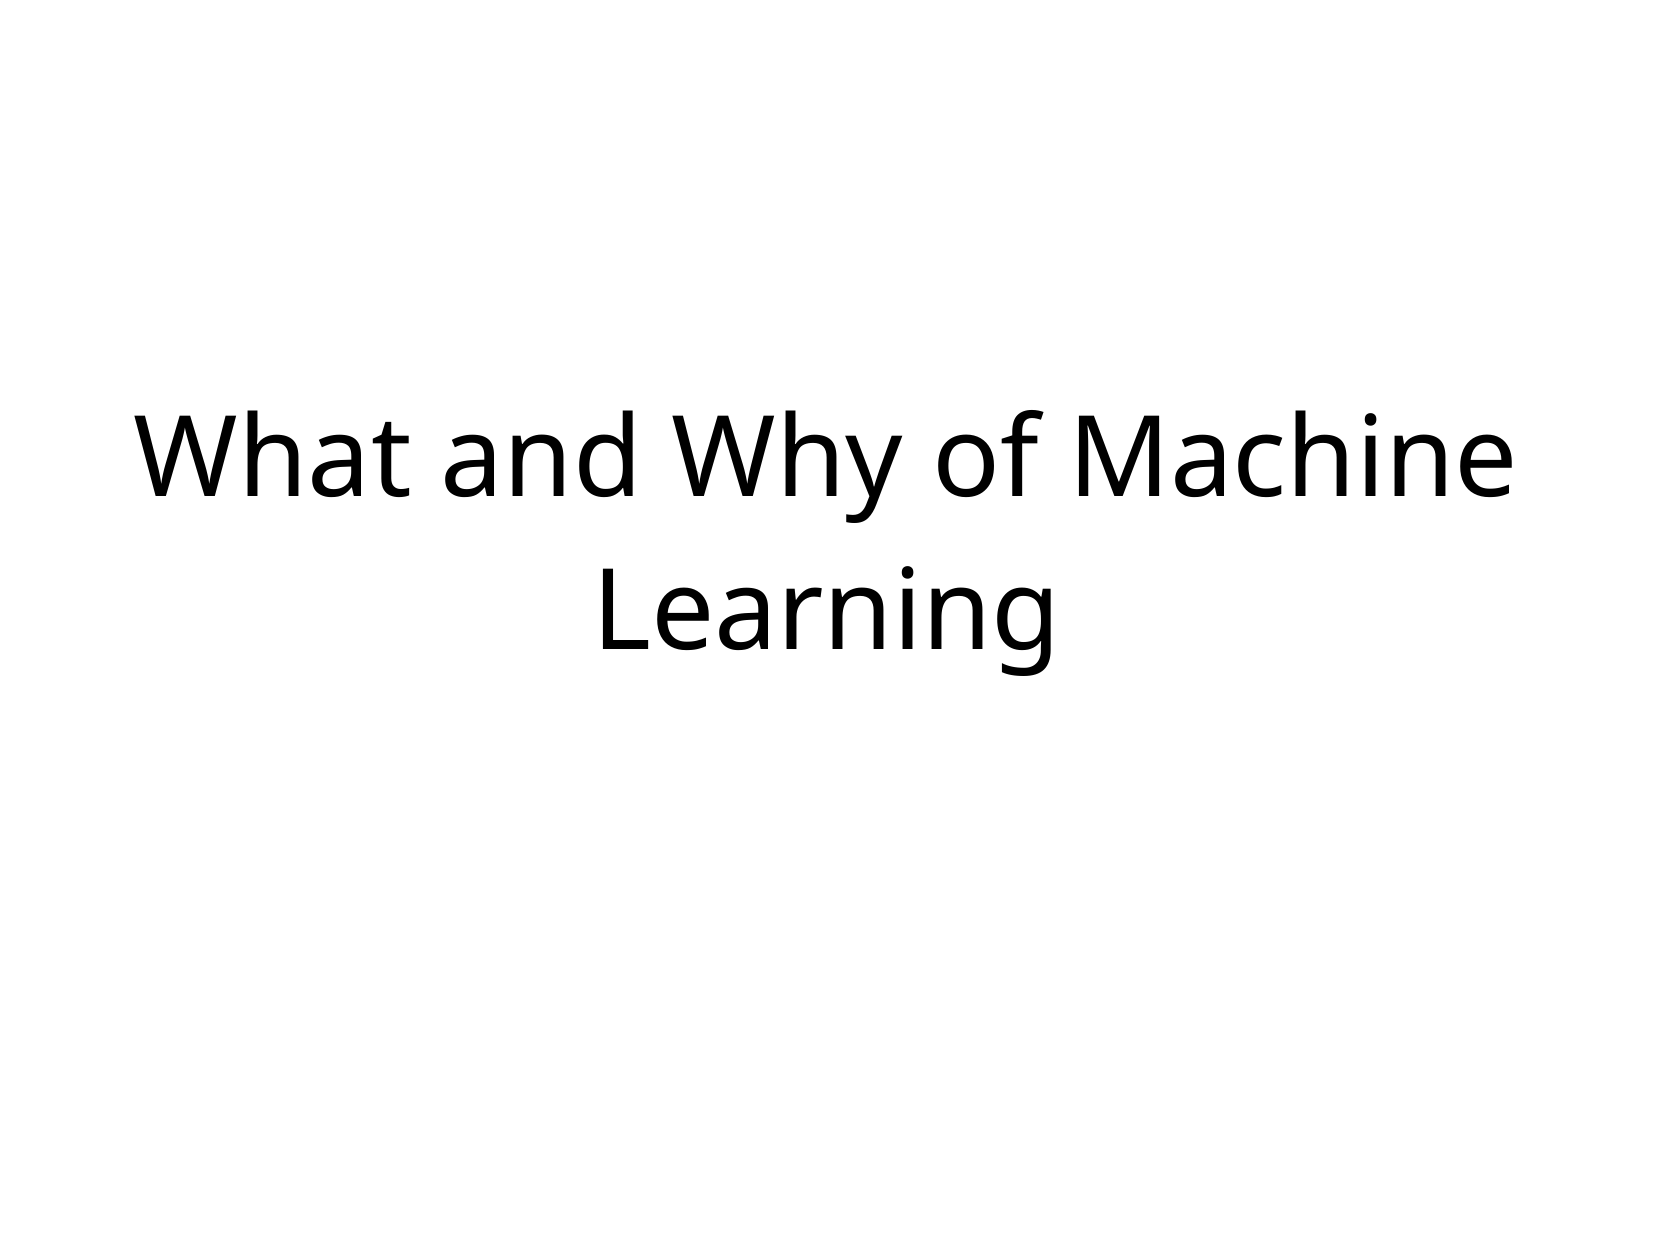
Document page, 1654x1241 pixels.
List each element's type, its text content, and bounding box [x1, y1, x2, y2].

subtitle What and Why of Machine Learning [82, 49, 1571, 1010]
